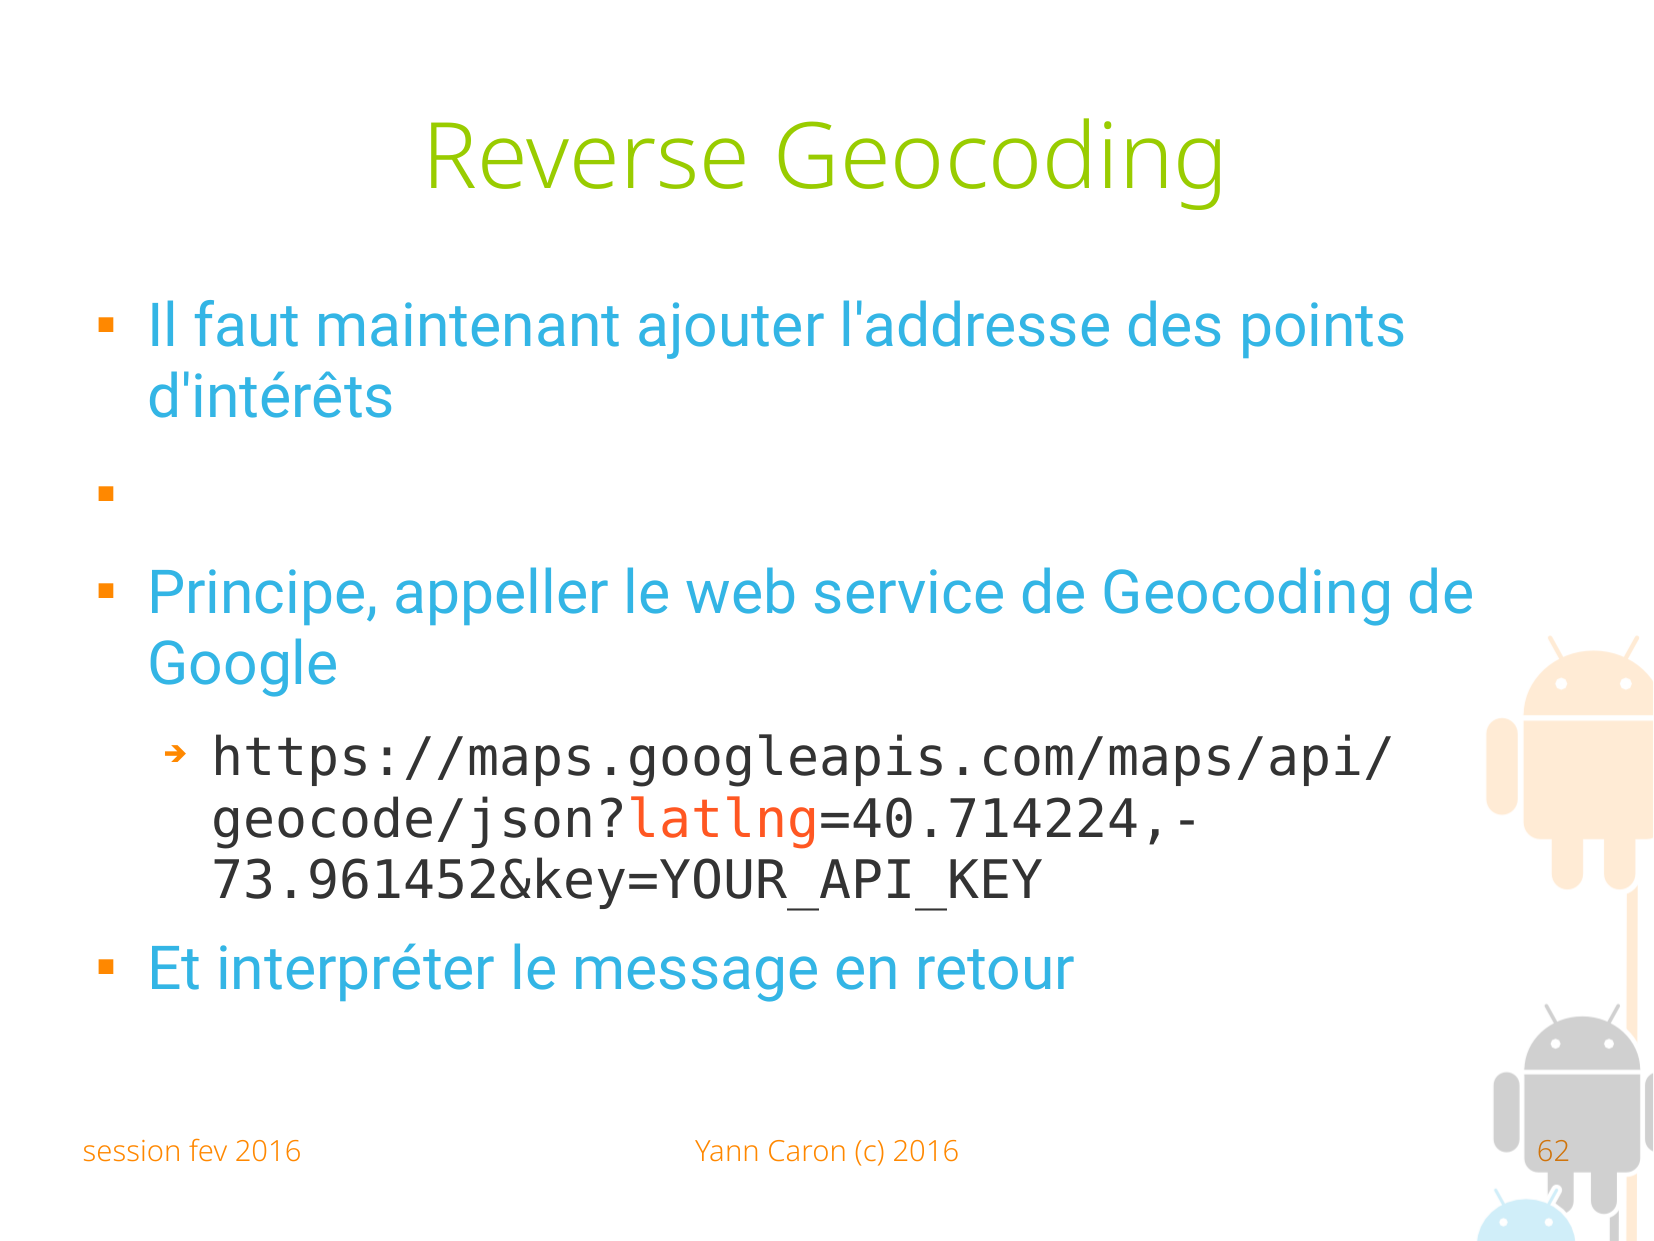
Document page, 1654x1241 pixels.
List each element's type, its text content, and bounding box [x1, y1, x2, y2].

title Reverse Geocoding [82, 49, 1571, 257]
list Il faut maintenant ajouter l'addresse des points d'intérêts Principe, appeller le web service de Geocoding de Google https://maps.googleapis.com/maps/api/geocode/json?latlng=40.714224,-73.961452&key=YOUR_API_KEY Et interpréter le message en retour [82, 290, 1571, 1010]
picture [240, 423, 1654, 1241]
